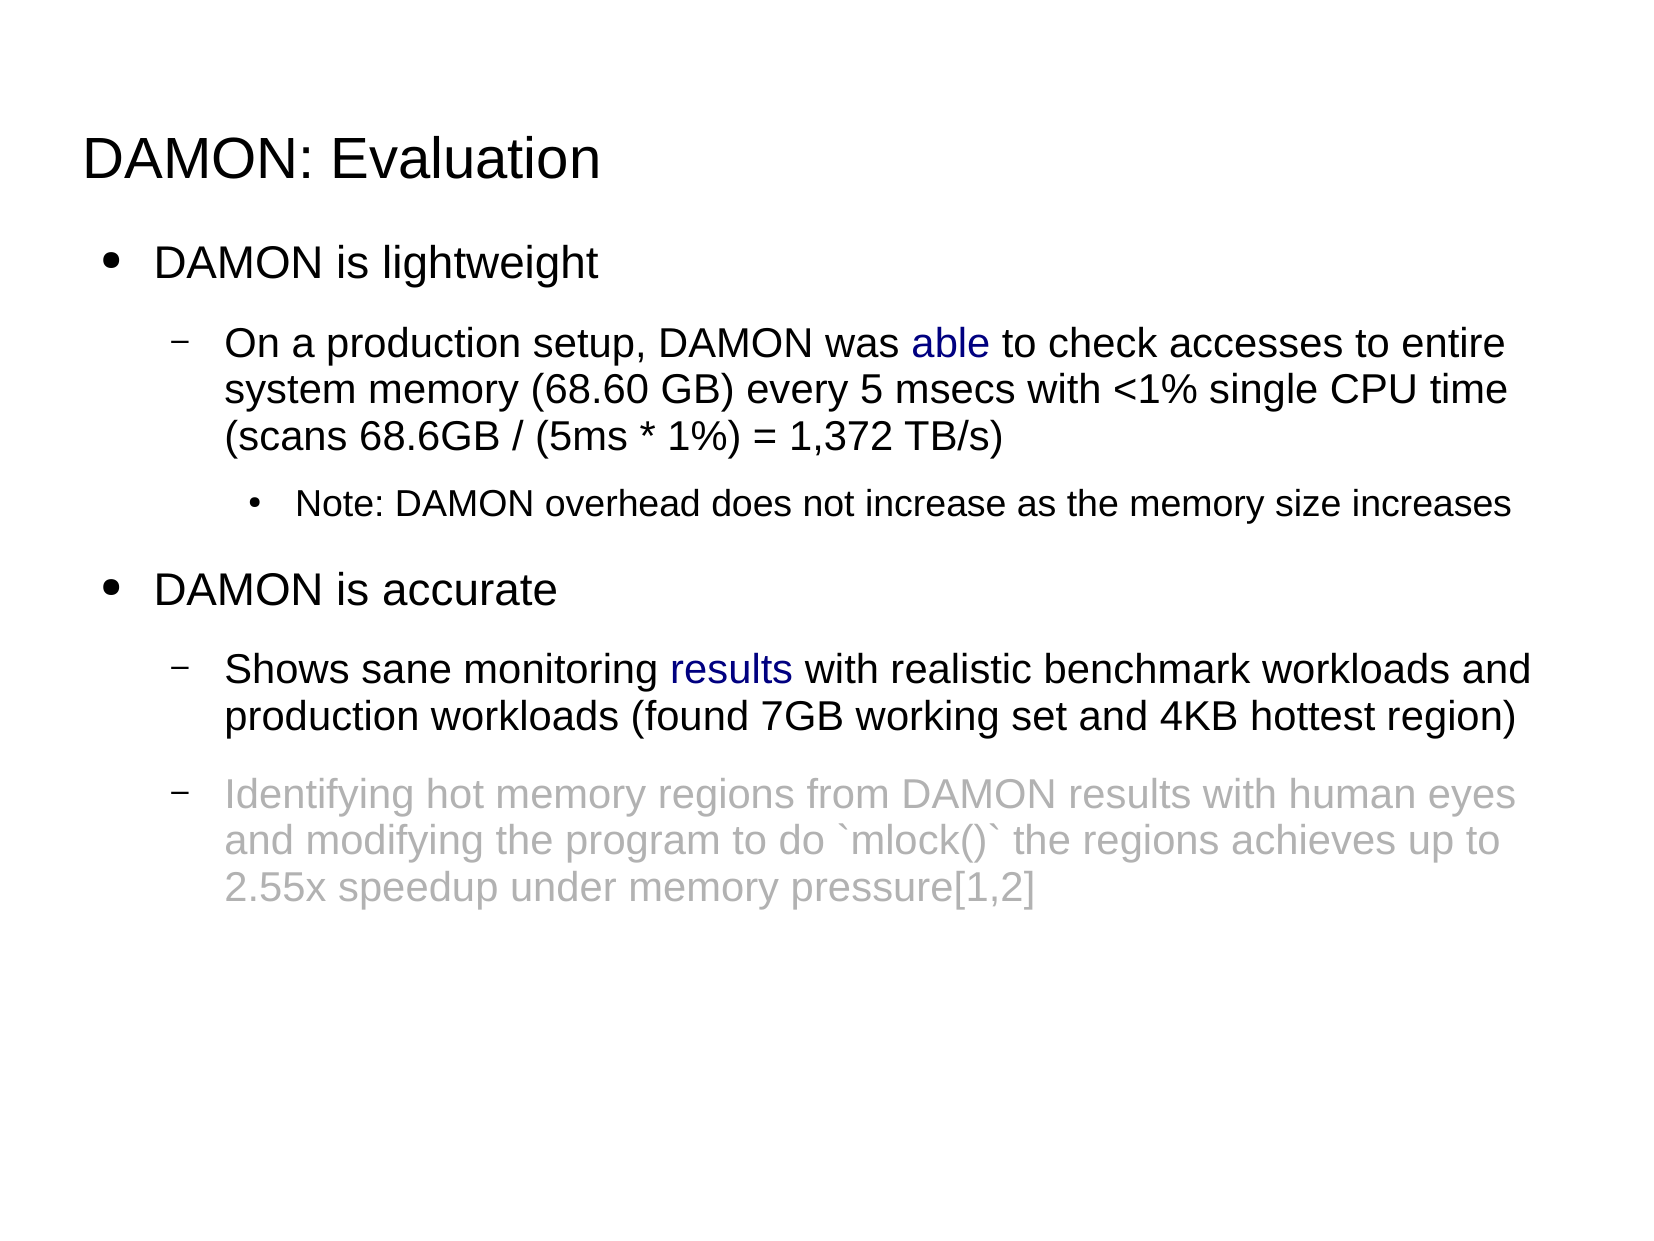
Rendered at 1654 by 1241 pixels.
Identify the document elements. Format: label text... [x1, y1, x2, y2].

title DAMON: Evaluation [82, 108, 1571, 210]
list DAMON is lightweight On a production setup, DAMON was able to check accesses to entire system memory (68.60 GB) every 5 msecs with <1% single CPU time (scans 68.6GB / (5ms * 1%) = 1,372 TB/s) Note: DAMON overhead does not increase as the memory size increases DAMON is accurate Shows sane monitoring results with realistic benchmark workloads and production workloads (found 7GB working set and 4KB hottest region) Identifying hot memory regions from DAMON results with human eyes and modifying the program to do `mlock()` the regions achieves up to 2.55x speedup under memory pressure[1,2] [82, 236, 1571, 1111]
